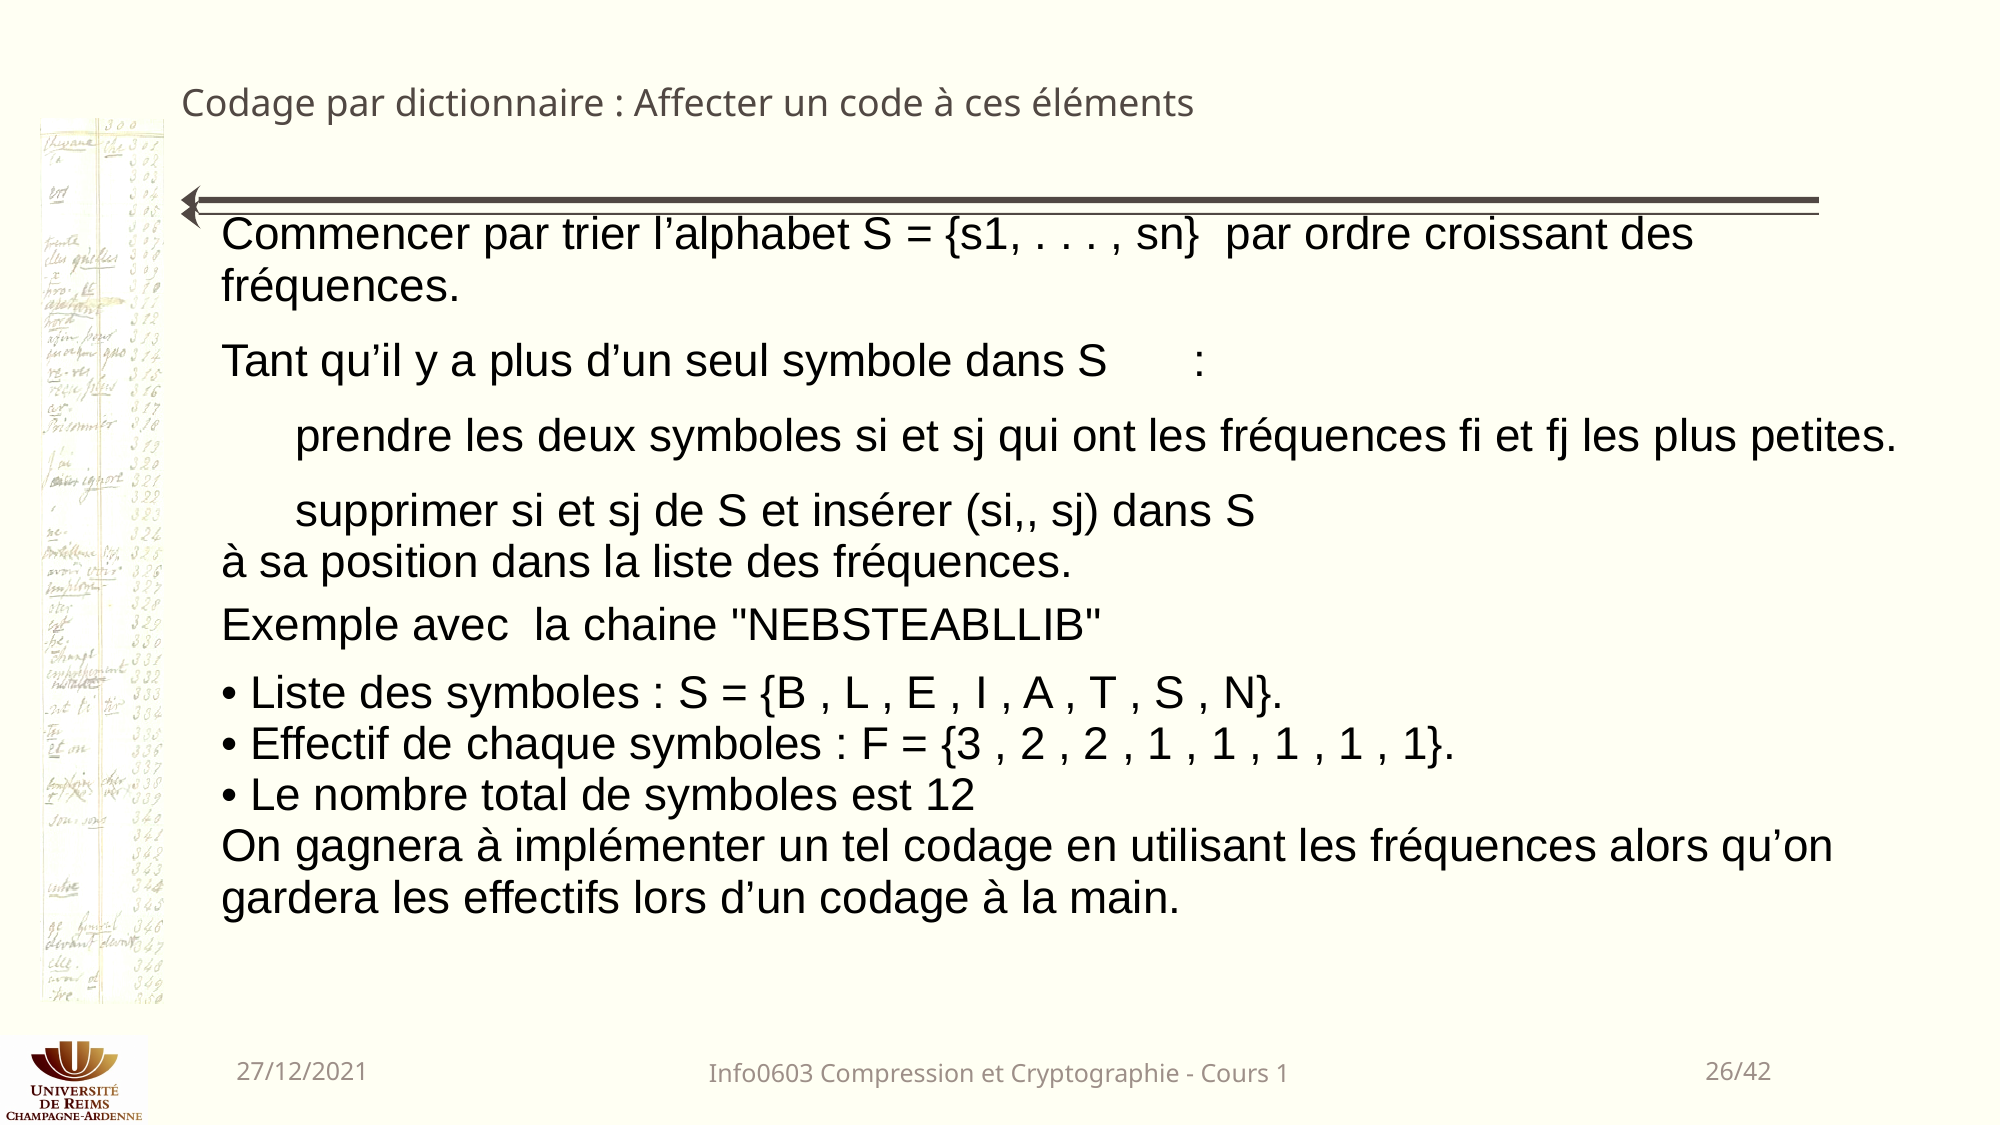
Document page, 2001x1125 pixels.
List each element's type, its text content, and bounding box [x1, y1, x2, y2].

text_box • Liste des symboles : S = {B , L , E , I , A , T , S , N}. • Effectif de chaque symboles : F = {3 , 2 , 2 , 1 , 1 , 1 , 1 , 1}. • Le nombre total de symboles est 12 On gagnera à implémenter un tel codage en utilisant les fréquences alors qu’on gardera les effectifs lors d’un codage à la main. [206, 659, 1949, 931]
title Codage par dictionnaire : Affecter un code à ces éléments [181, 12, 1819, 193]
picture [40, 118, 164, 1004]
text_box Commencer par trier l’alphabet S = {s1, . . . , sn} par ordre croissant des fréquences. Tant qu’il y a plus d’un seul symbole dans S : prendre les deux symboles si et sj qui ont les fréquences fi et fj les plus petites. supprimer si et sj de S et insérer (si,, sj) dans S à sa position dans la liste des fréquences. Exemple avec la chaine "NEBSTEABLLIB" [206, 201, 1920, 658]
picture [0, 1035, 148, 1125]
